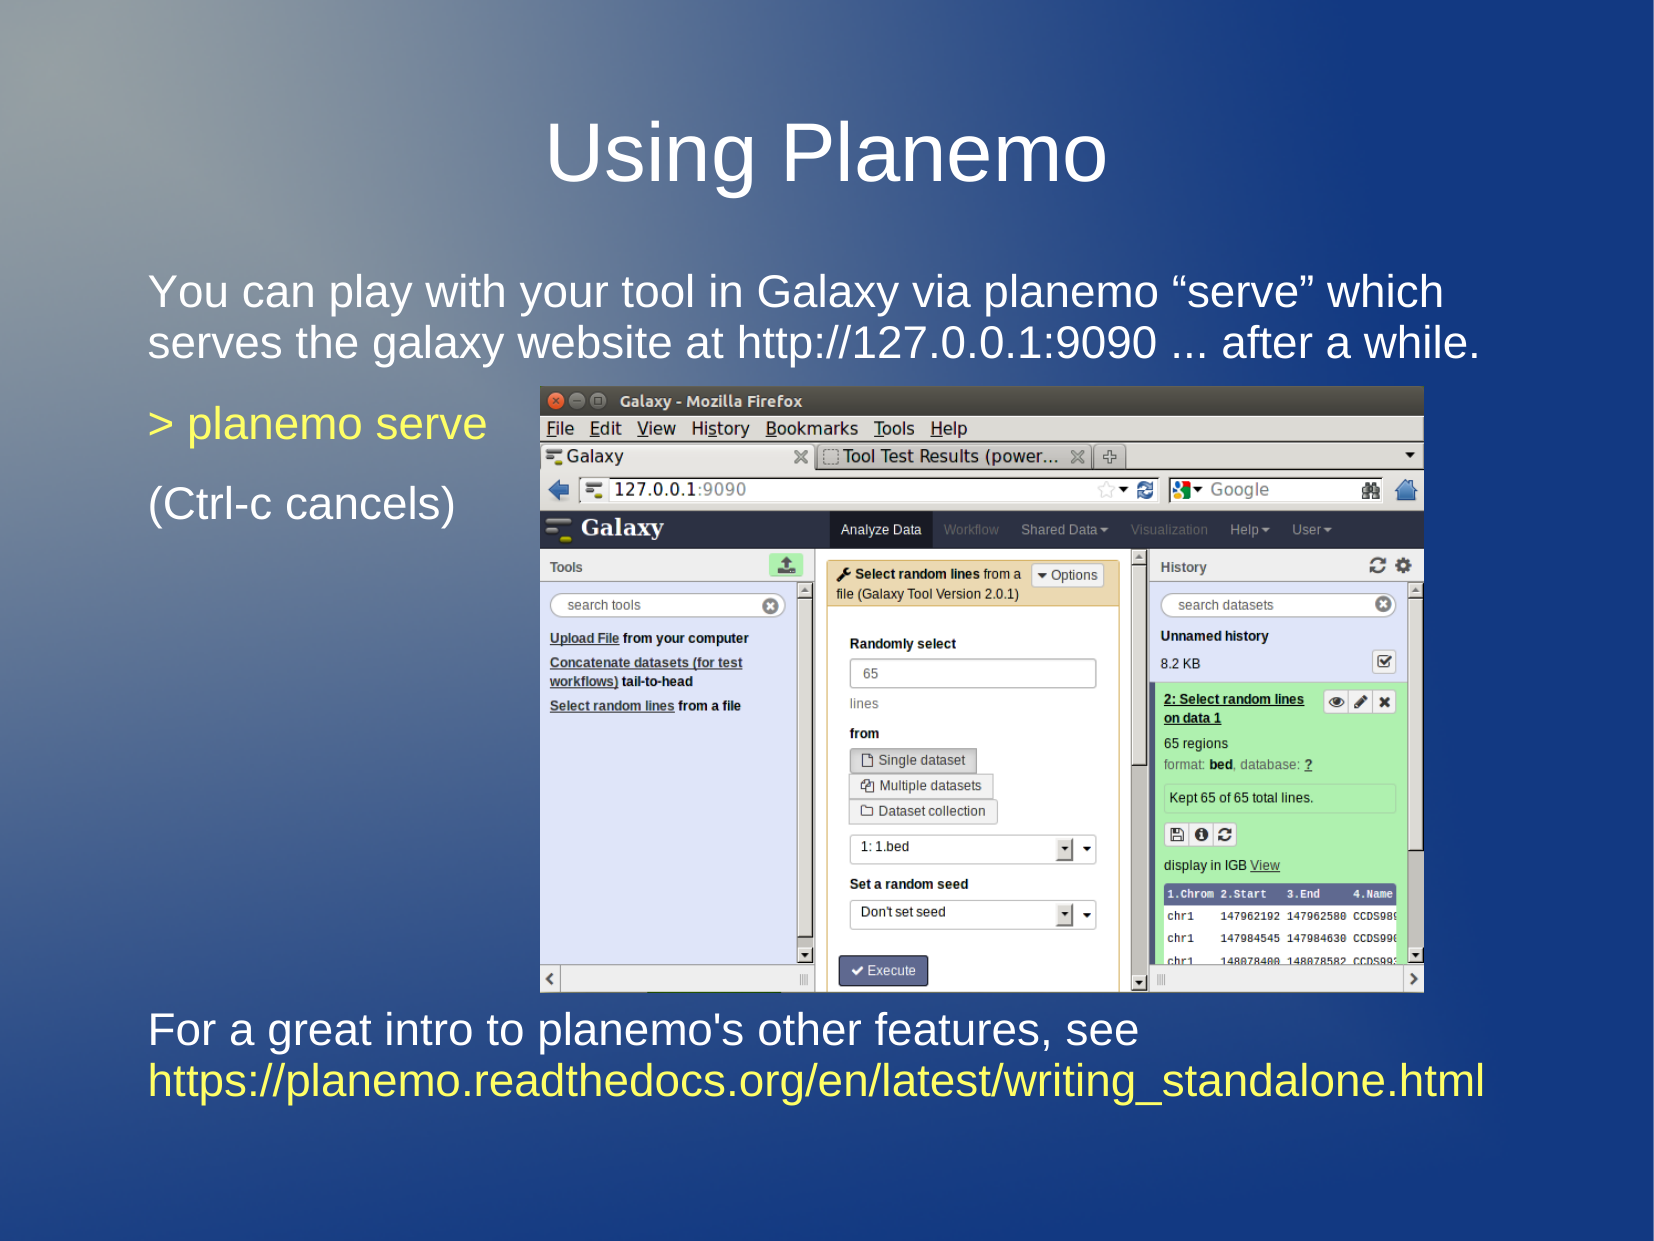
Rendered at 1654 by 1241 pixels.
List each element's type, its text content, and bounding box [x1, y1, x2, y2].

picture [0, 0, 1654, 1241]
list You can play with your tool in Galaxy via planemo “serve” which serves the galaxy website at http://127.0.0.1:9090 ... after a while. > planemo serve (Ctrl-c cancels) [147, 265, 1565, 916]
list For a great intro to planemo's other features, see https://planemo.readthedocs.org/en/latest/writing_standalone.html [147, 1003, 1506, 1149]
title Using Planemo [82, 49, 1571, 257]
